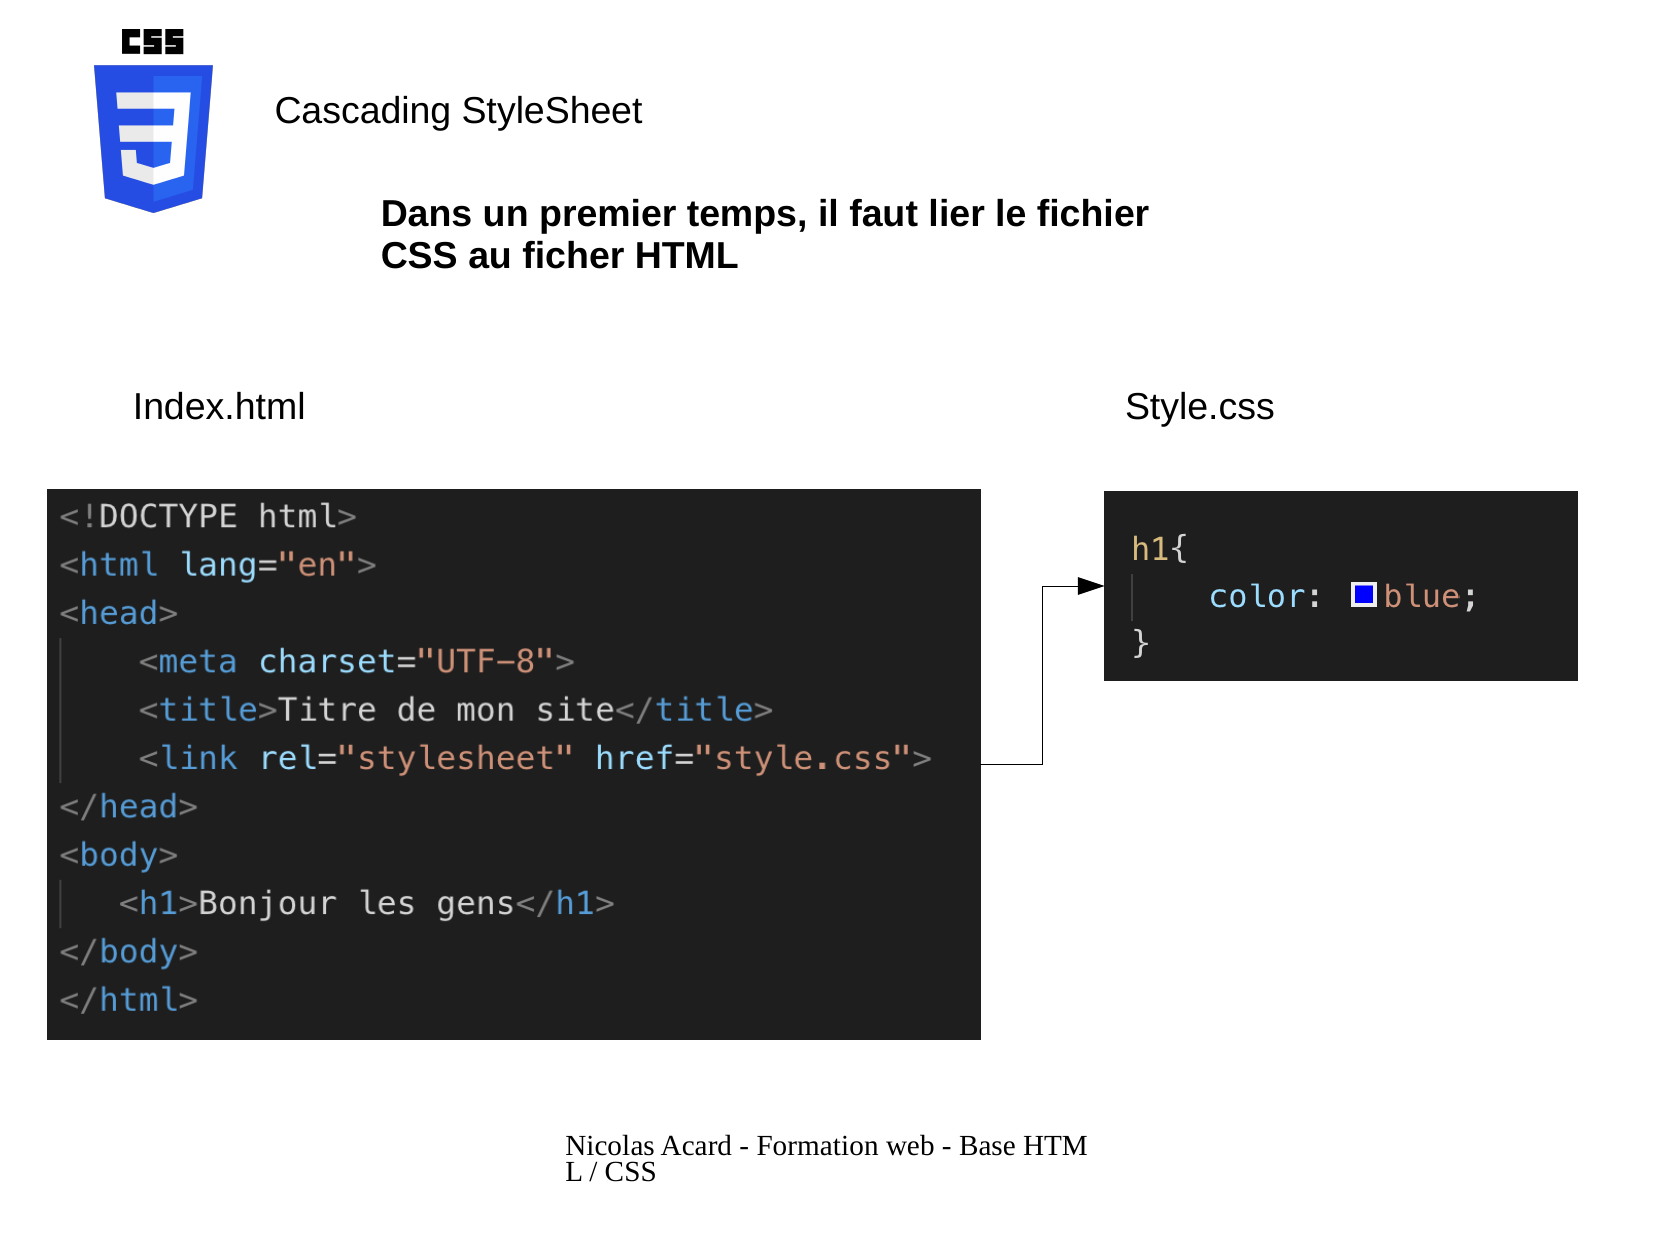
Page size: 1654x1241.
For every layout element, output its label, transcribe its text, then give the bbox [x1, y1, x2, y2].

text_box Style.css [1110, 377, 1501, 435]
picture [94, 29, 213, 213]
text_box Dans un premier temps, il faut lier le fichier CSS au ficher HTML [366, 184, 1241, 284]
text_box Index.html [118, 377, 792, 435]
text_box Cascading StyleSheet [259, 82, 1193, 140]
picture [47, 489, 981, 1040]
picture [1104, 491, 1578, 681]
